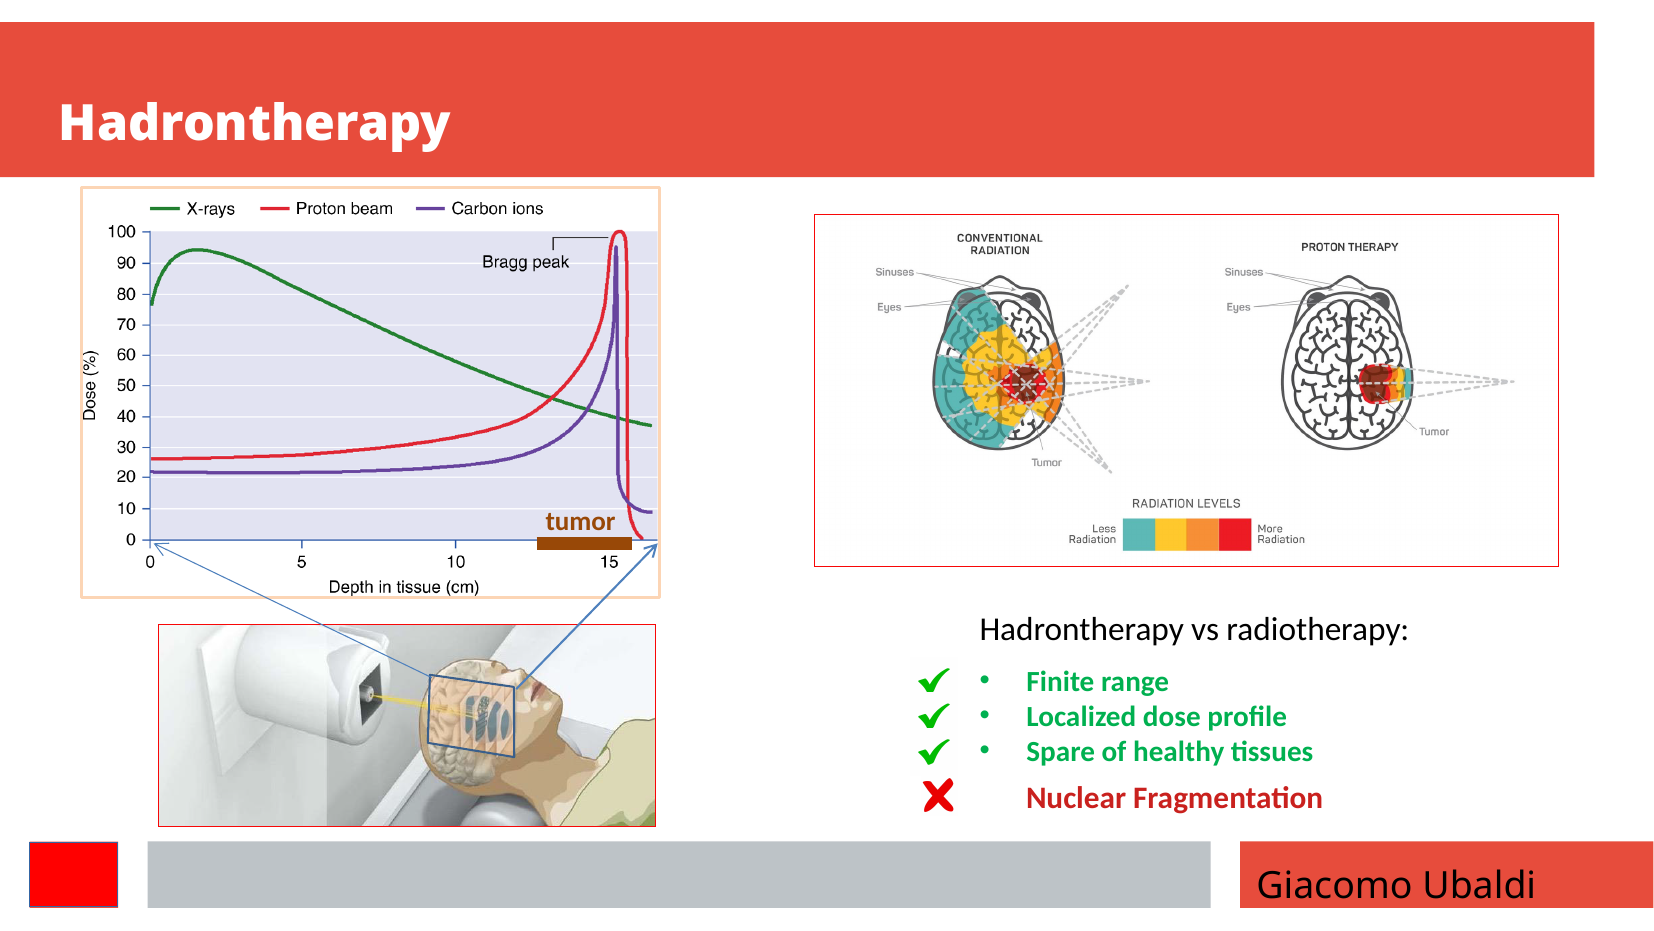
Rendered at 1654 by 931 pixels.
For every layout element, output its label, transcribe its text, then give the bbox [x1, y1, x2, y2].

text_box [29, 842, 118, 907]
text_box Hadrontherapy vs radiotherapy: Finite range Localized dose profile Spare of healthy tissues [964, 599, 1426, 855]
text_box Giacomo Ubaldi [1241, 850, 1568, 910]
picture [910, 657, 958, 816]
picture [814, 214, 1559, 567]
title Hadrontherapy [59, 44, 1595, 156]
picture [82, 188, 658, 596]
picture [609, 546, 658, 596]
picture [158, 624, 656, 827]
text_box tumor [530, 496, 631, 544]
text_box [427, 674, 515, 758]
